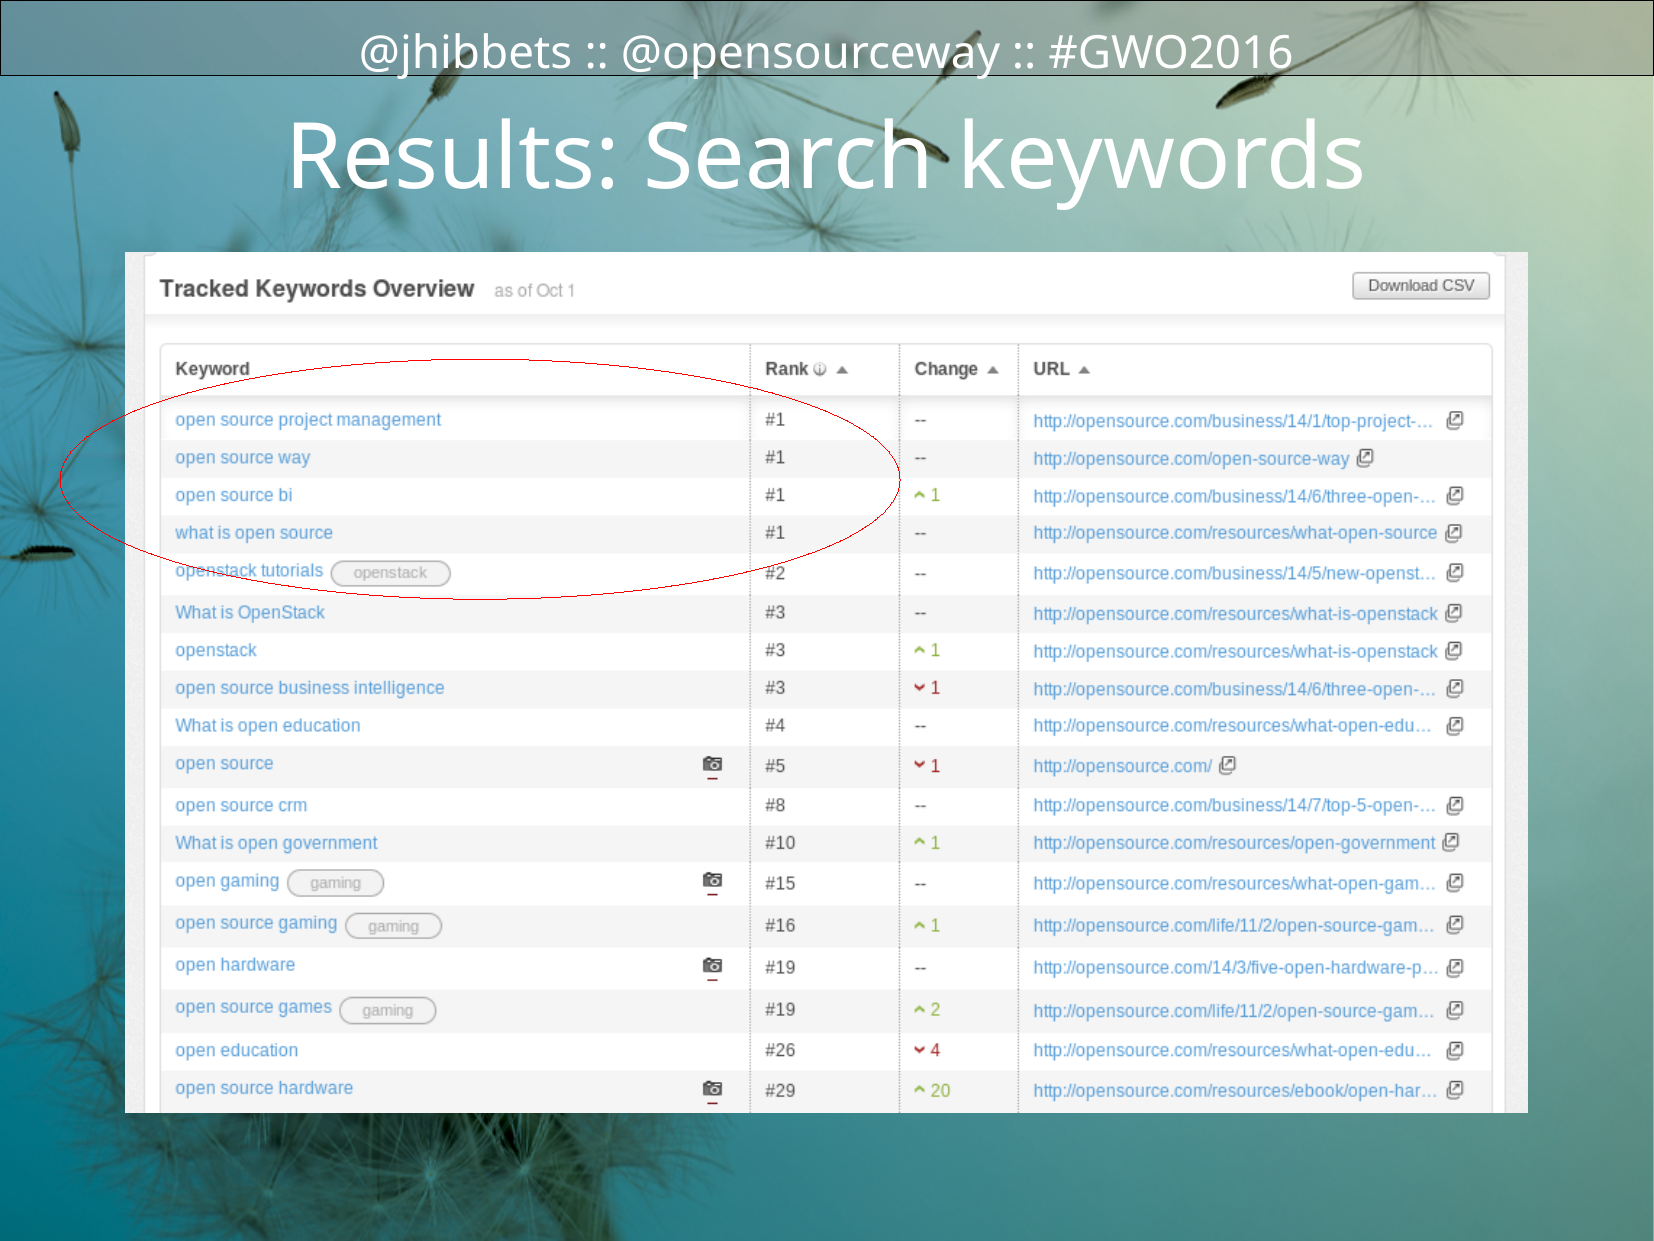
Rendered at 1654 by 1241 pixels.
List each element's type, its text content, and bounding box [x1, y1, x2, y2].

picture [0, 76, 1654, 1241]
title Results: Search keywords [82, 49, 1571, 257]
